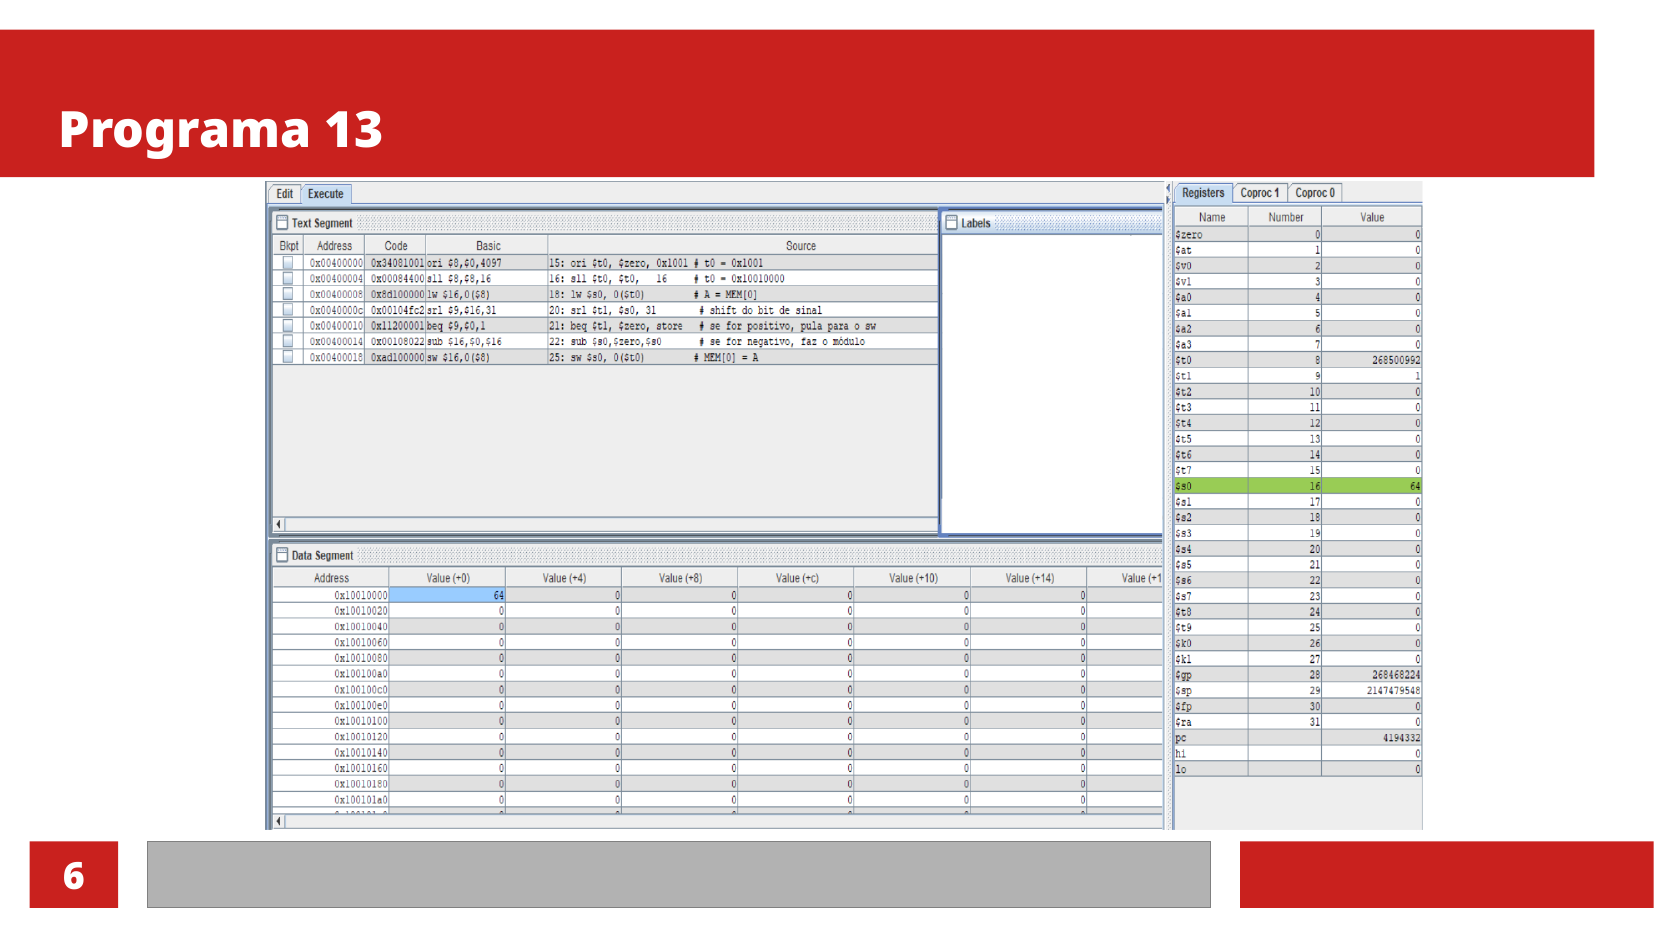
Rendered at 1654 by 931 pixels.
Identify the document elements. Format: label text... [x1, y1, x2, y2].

title Programa 13 [59, 44, 1595, 163]
picture [265, 181, 1423, 833]
